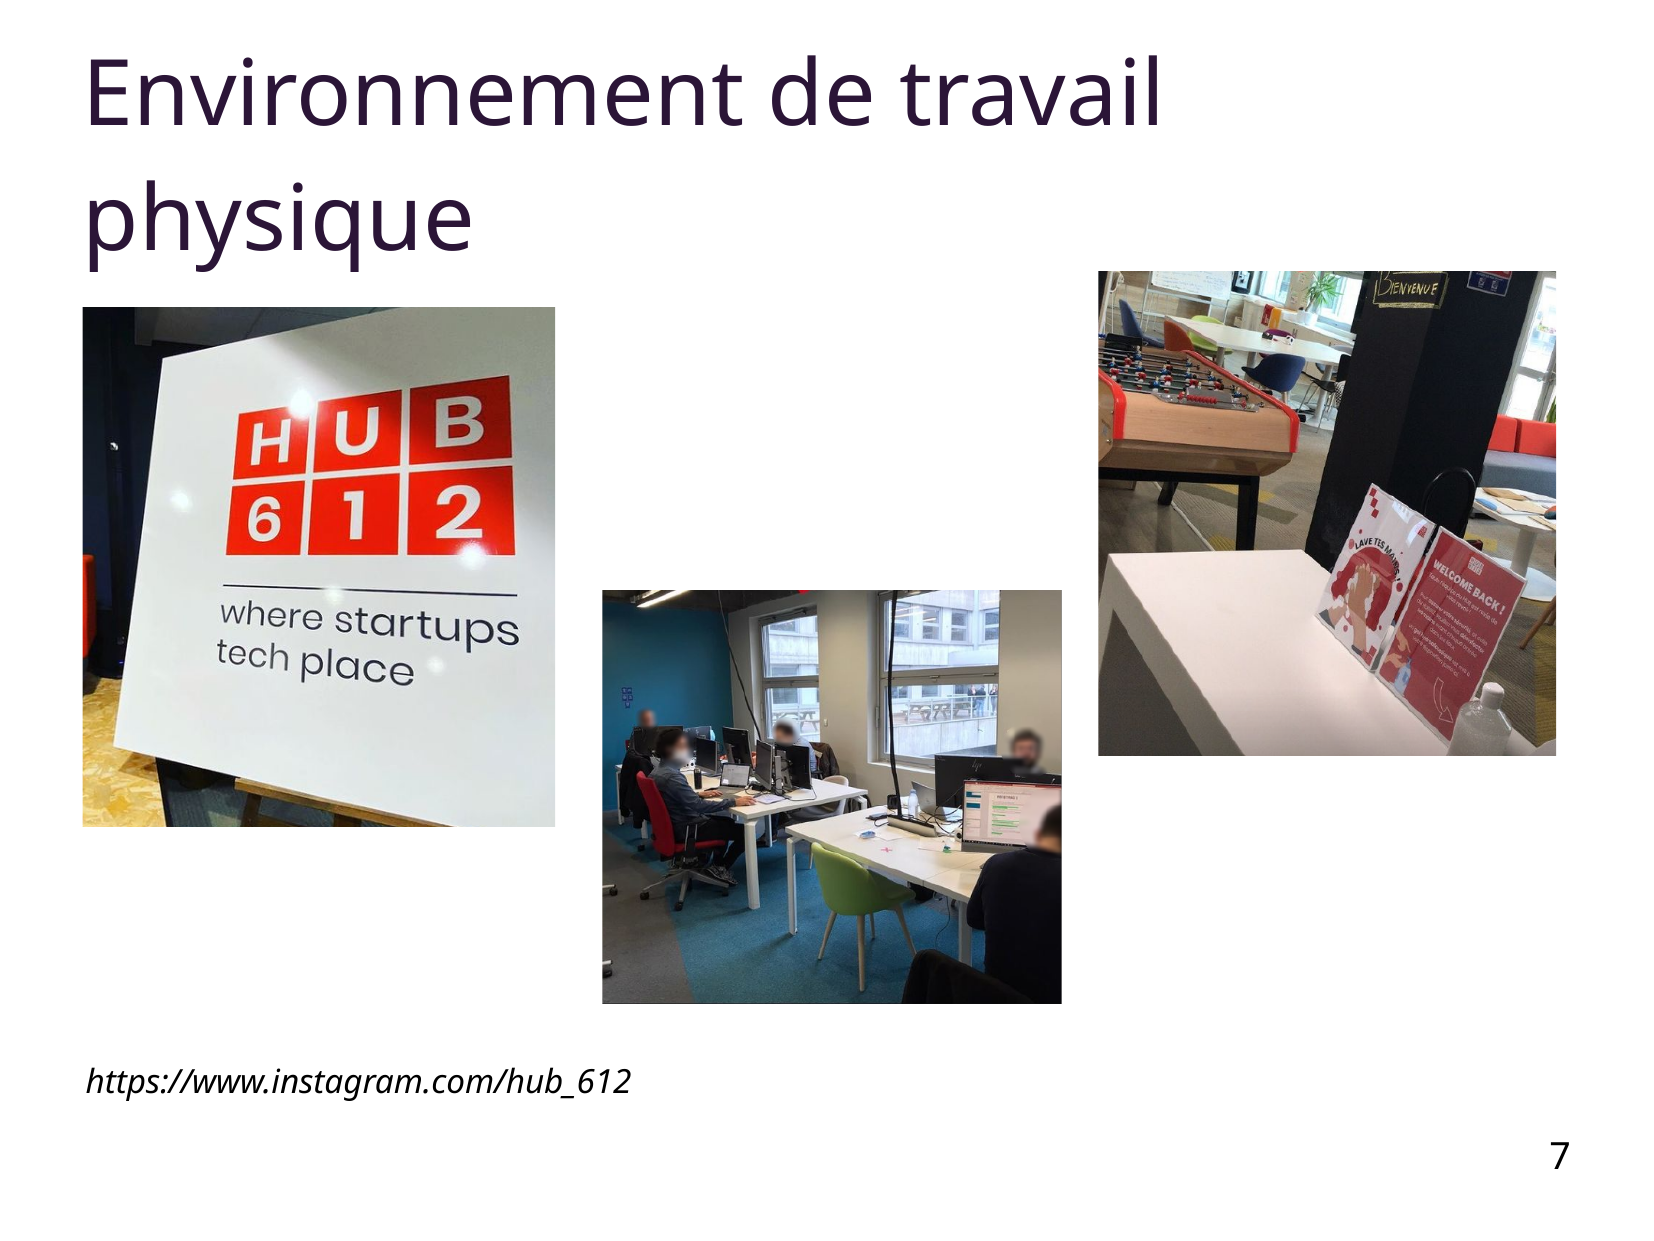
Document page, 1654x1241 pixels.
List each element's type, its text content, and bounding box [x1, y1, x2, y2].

title Environnement de travail physique [82, 49, 1571, 257]
picture [602, 590, 1062, 1004]
text_box https://www.instagram.com/hub_612 [70, 1051, 863, 1104]
picture [1098, 271, 1557, 756]
picture [82, 307, 556, 827]
